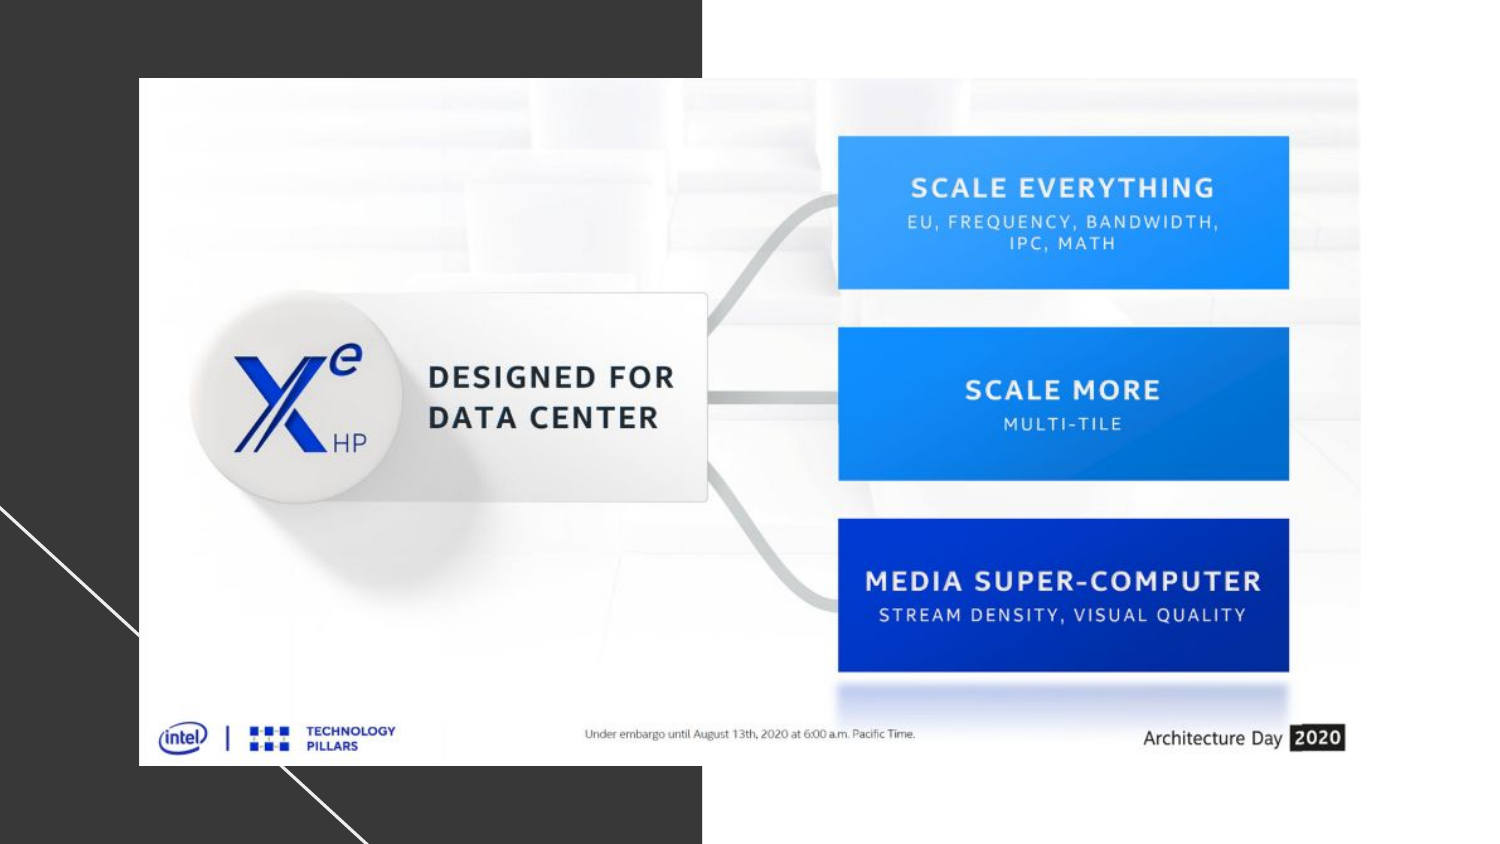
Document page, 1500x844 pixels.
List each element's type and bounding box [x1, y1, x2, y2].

picture [139, 78, 1361, 766]
